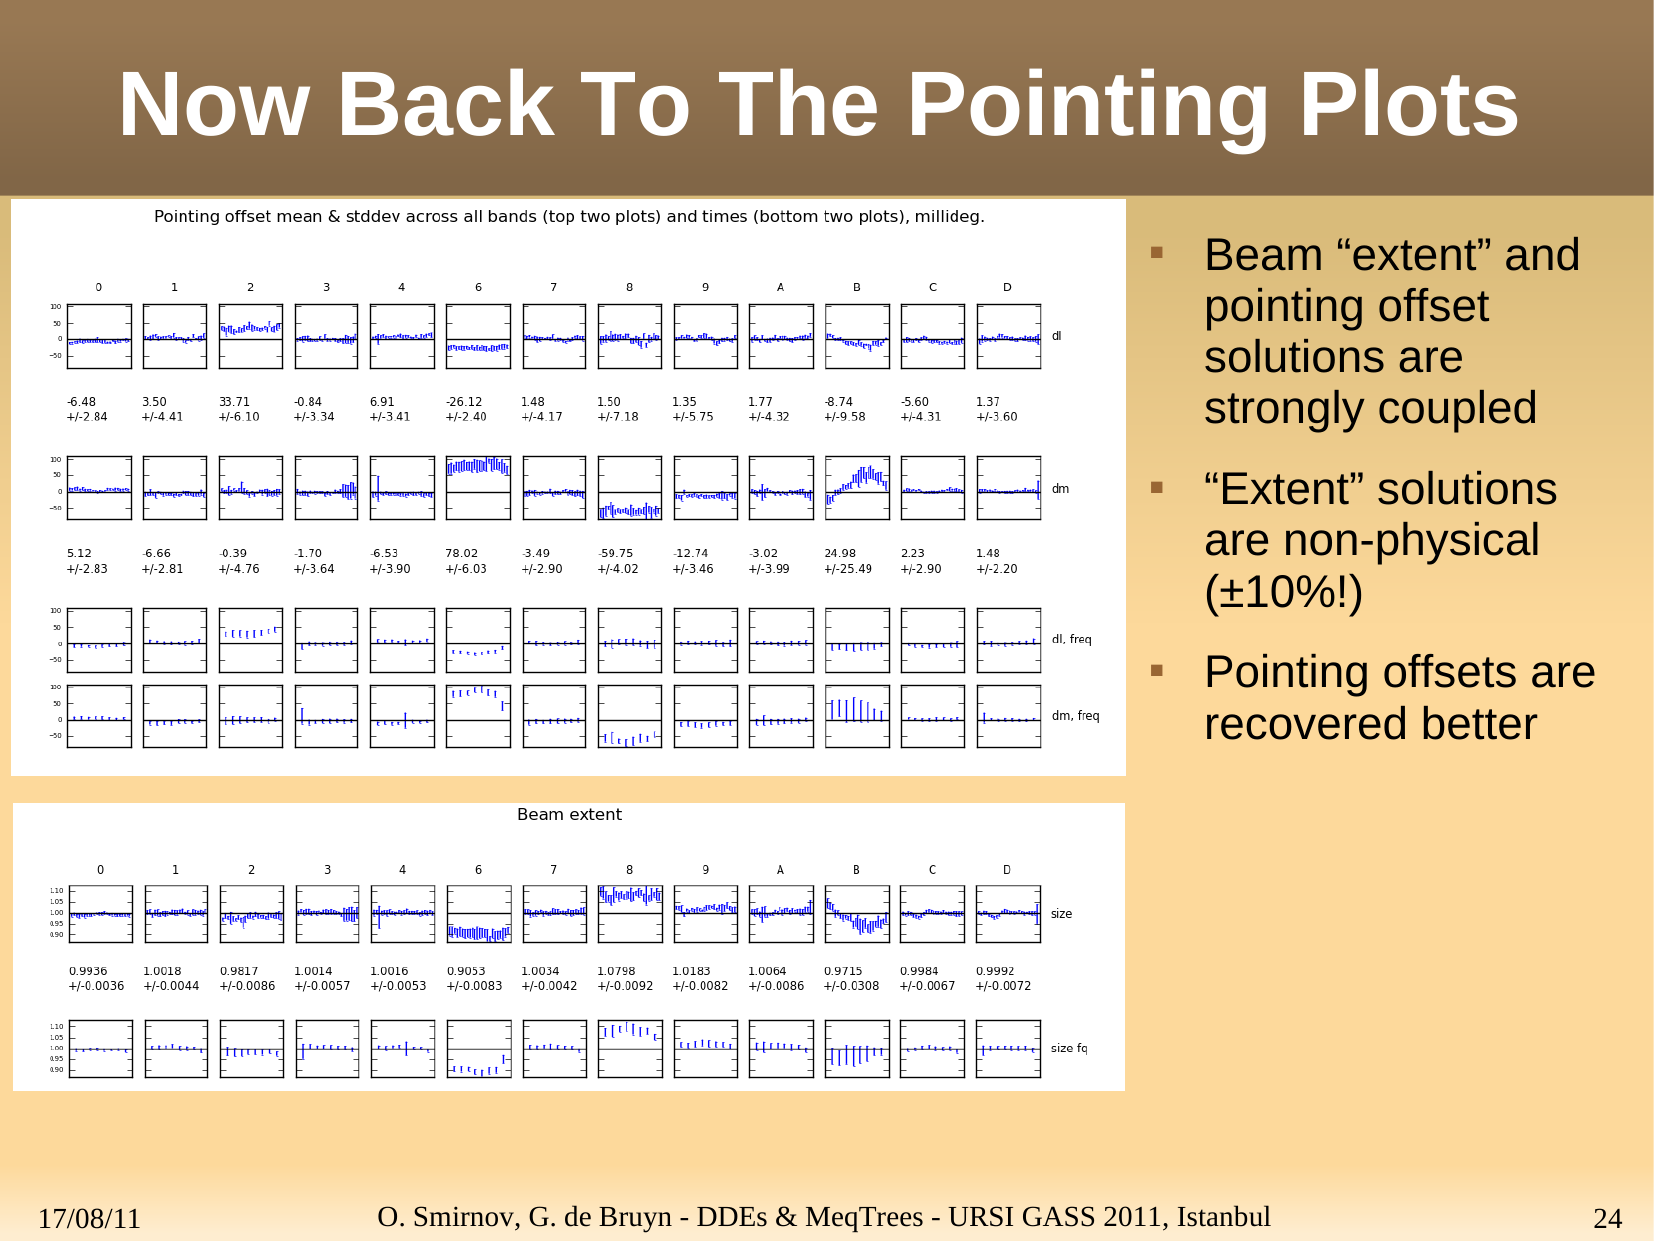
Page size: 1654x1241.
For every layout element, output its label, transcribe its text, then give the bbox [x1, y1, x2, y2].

picture [0, 0, 1654, 1241]
list Beam “extent” and pointing offset solutions are strongly coupled “Extent” solutions are non-physical (±10%!) Pointing offsets are recovered better [1133, 228, 1613, 1126]
title Now Back To The Pointing Plots [76, 0, 1565, 208]
